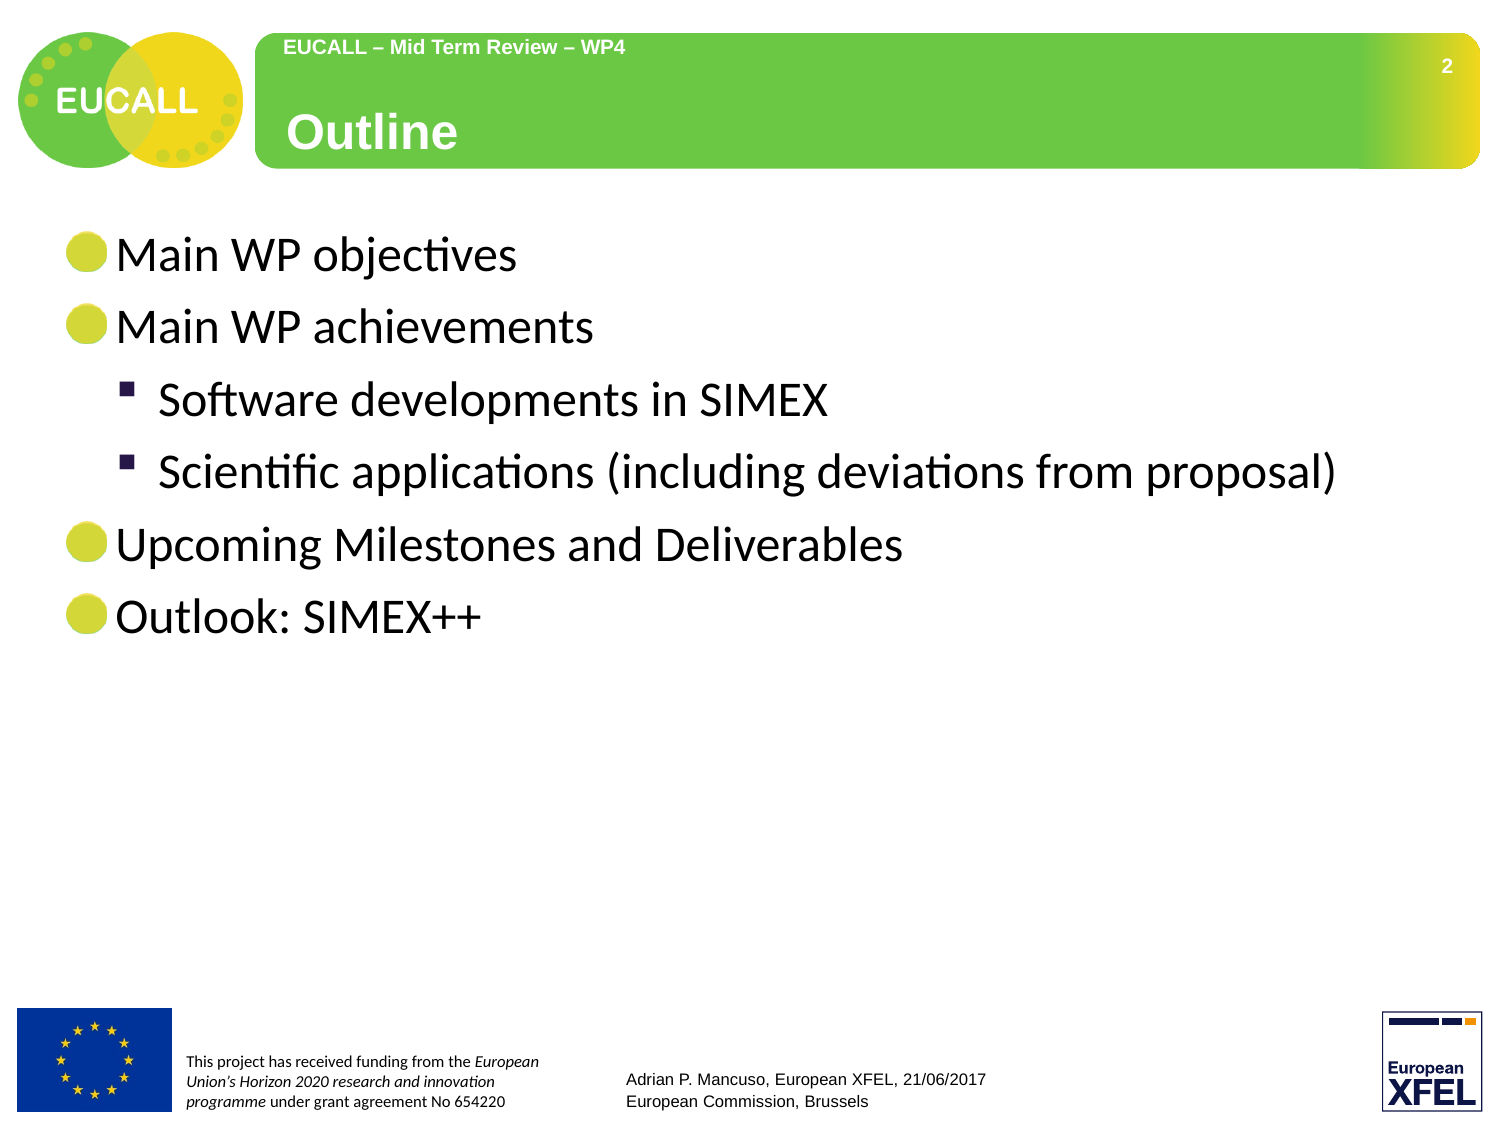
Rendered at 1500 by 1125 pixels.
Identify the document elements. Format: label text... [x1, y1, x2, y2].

picture [18, 32, 243, 168]
picture [66, 593, 107, 634]
picture [66, 231, 107, 272]
picture [66, 303, 107, 344]
picture [66, 521, 107, 562]
picture [17, 1008, 172, 1112]
text_box Outline [274, 98, 1469, 160]
text_box Main WP objectives Main WP achievements Software developments in SIMEX Scientific applications (including deviations from proposal) Upcoming Milestones and Deliverables Outlook: SIMEX++ [66, 221, 1375, 1031]
